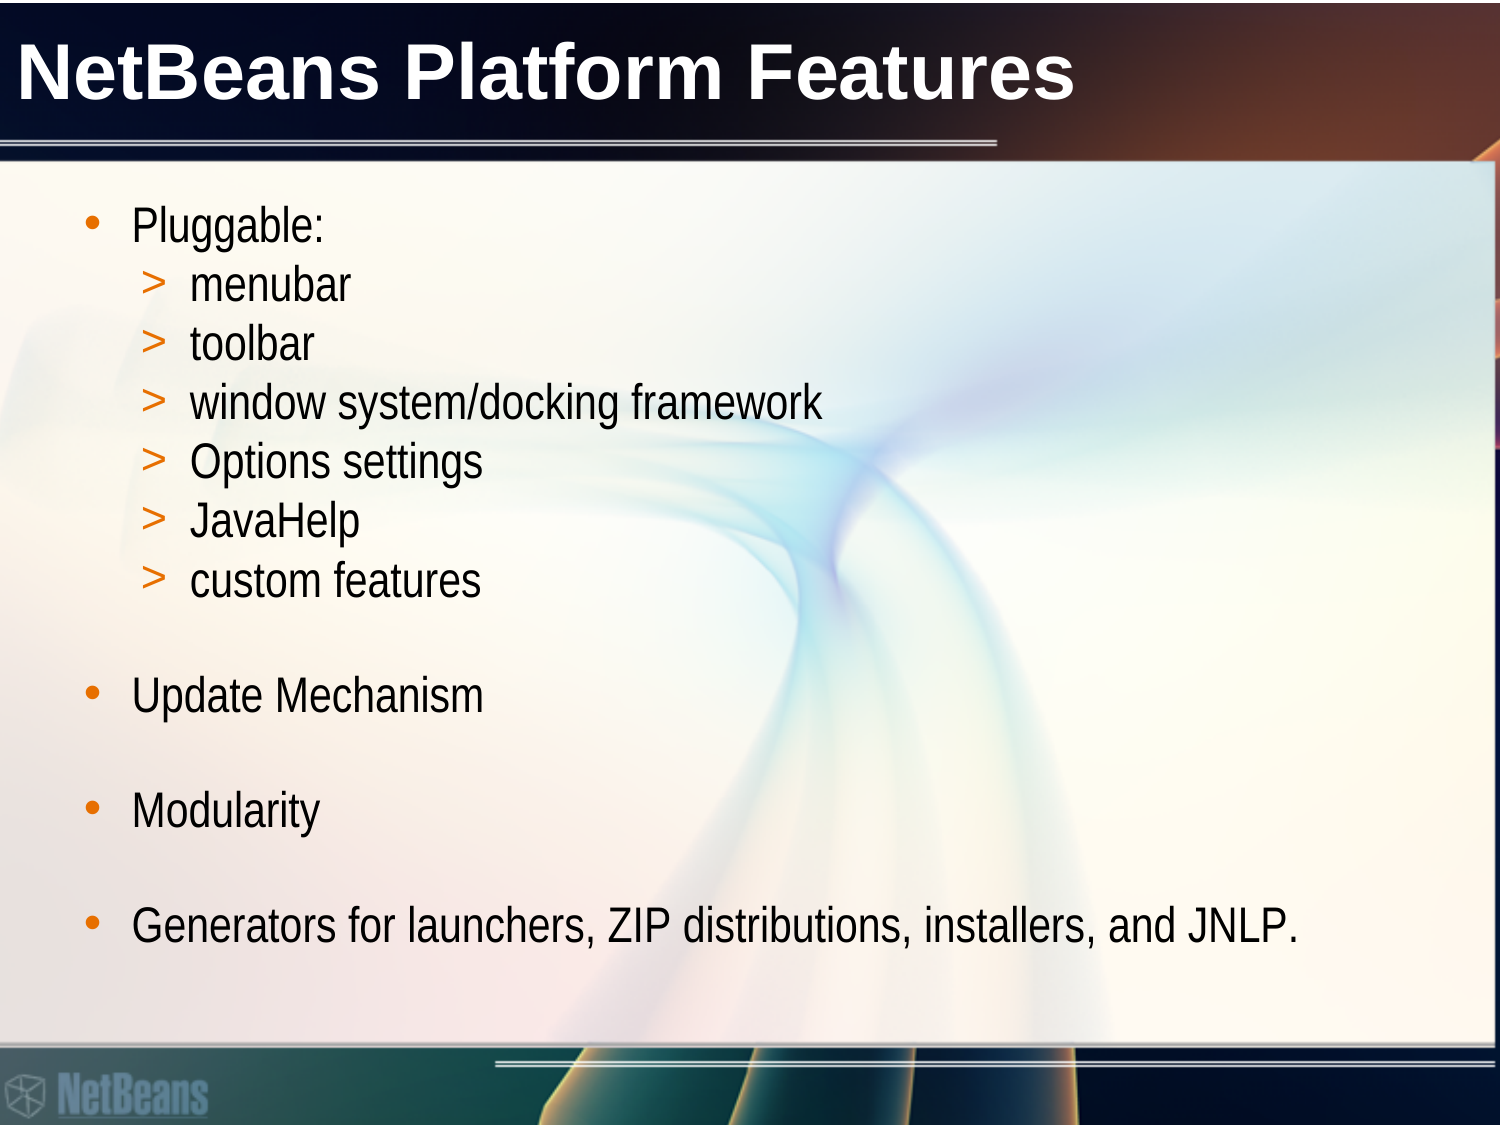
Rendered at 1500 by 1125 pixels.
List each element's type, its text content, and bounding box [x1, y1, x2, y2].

picture [0, 3, 1500, 1125]
list Pluggable: menubar toolbar window system/docking framework Options settings JavaHelp custom features Update Mechanism Modularity Generators for launchers, ZIP distributions, installers, and JNLP. [64, 207, 1401, 1040]
title NetBeans Platform Features [16, 40, 1378, 145]
